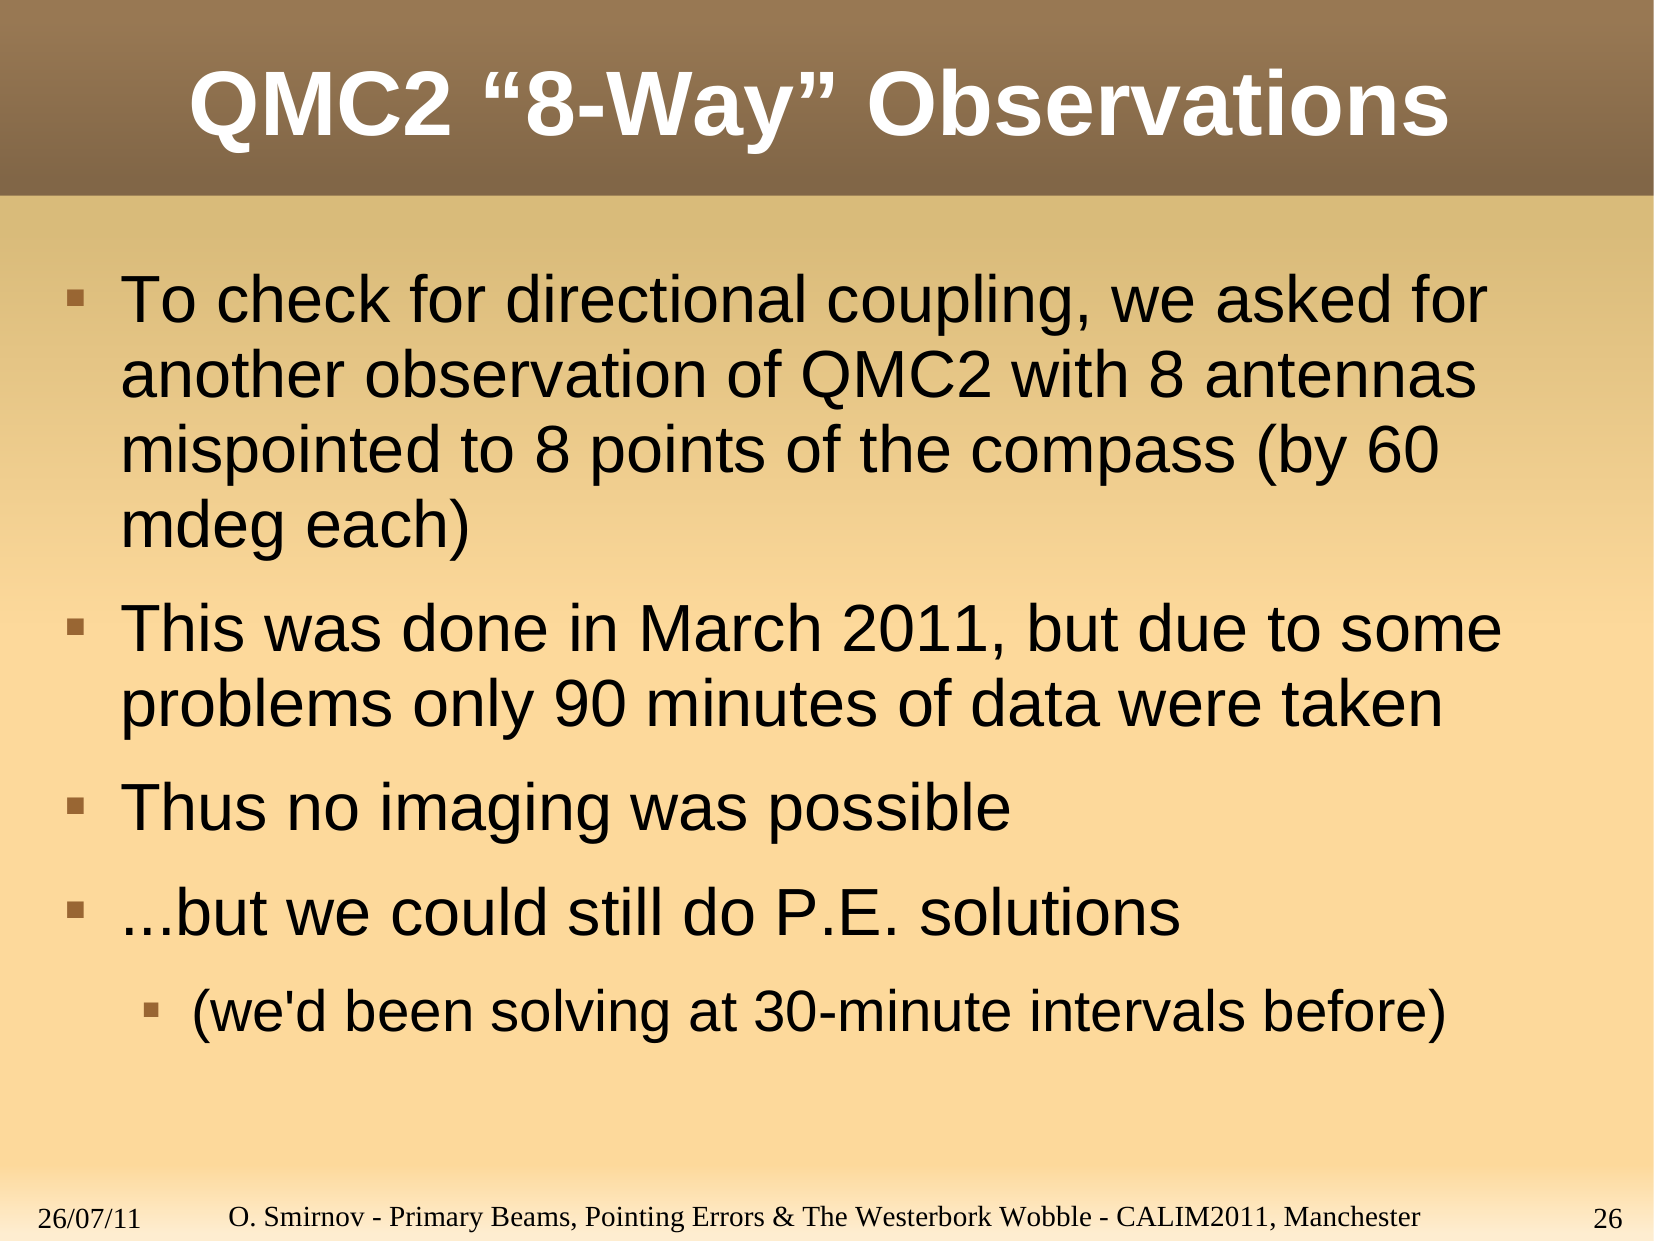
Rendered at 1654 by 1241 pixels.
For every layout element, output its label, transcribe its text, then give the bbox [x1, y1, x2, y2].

list To check for directional coupling, we asked for another observation of QMC2 with 8 antennas mispointed to 8 points of the compass (by 60 mdeg each) This was done in March 2011, but due to some problems only 90 minutes of data were taken Thus no imaging was possible ...but we could still do P.E. solutions (we'd been solving at 30-minute intervals before) [49, 262, 1613, 1163]
picture [0, 0, 1654, 1241]
title QMC2 “8-Way” Observations [76, 7, 1565, 200]
